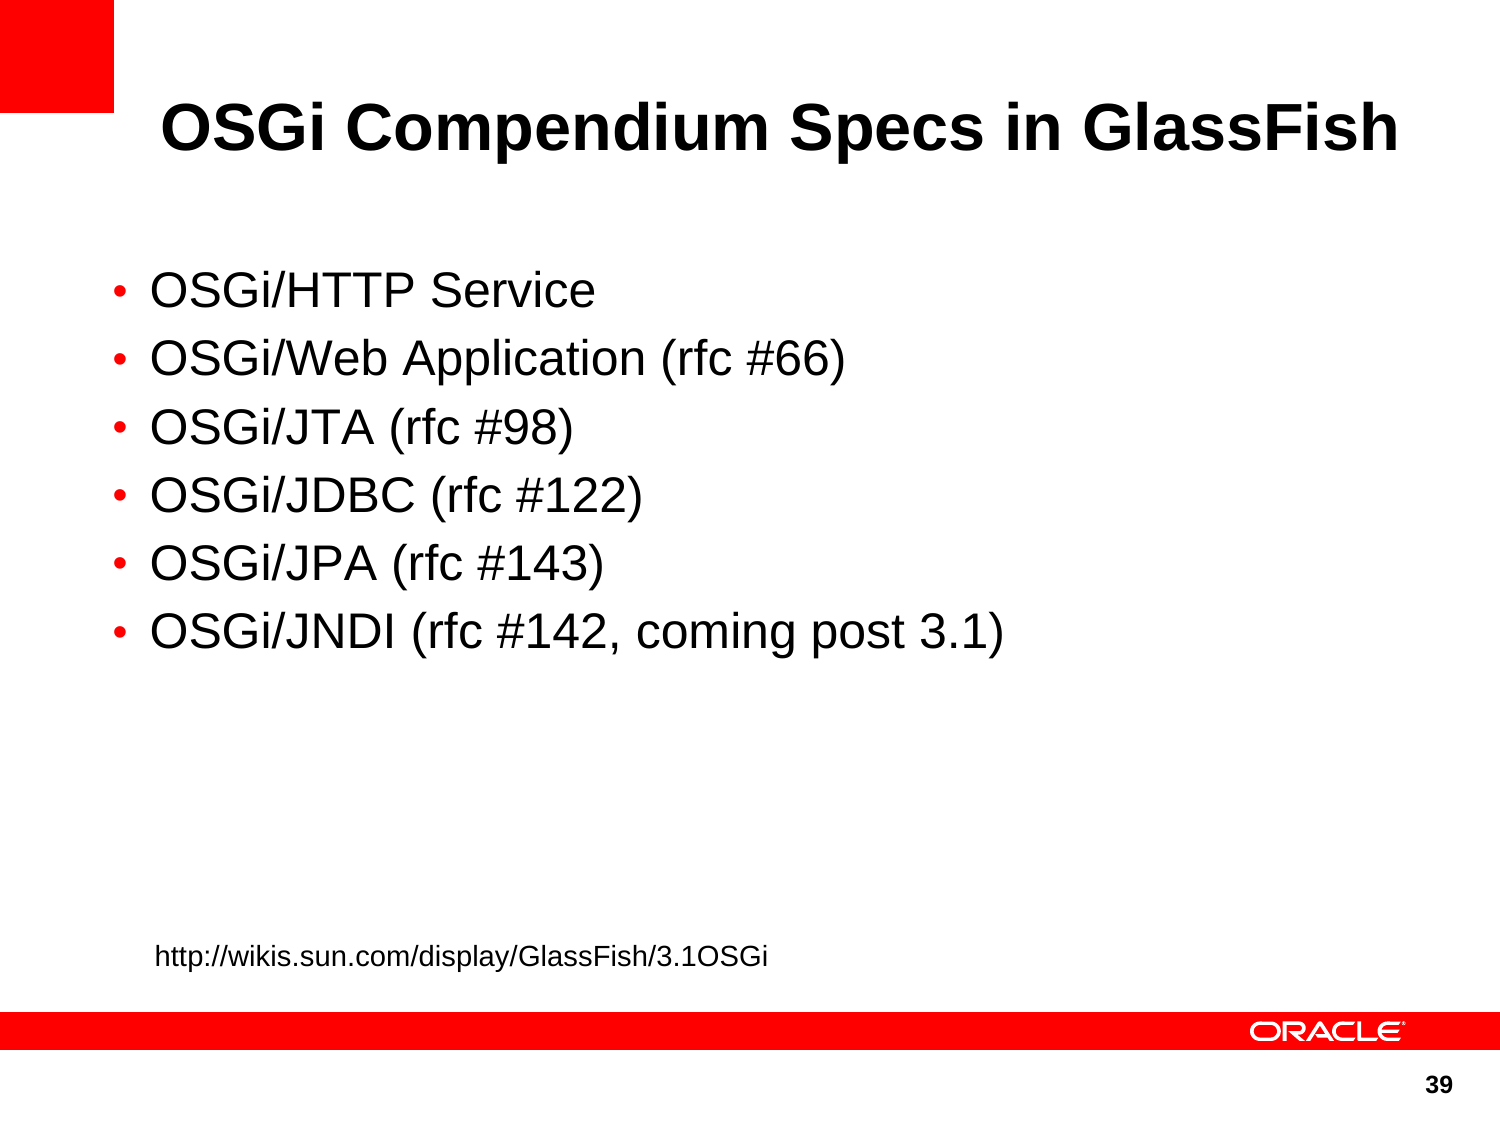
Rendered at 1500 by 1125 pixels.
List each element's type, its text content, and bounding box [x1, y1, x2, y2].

picture [0, 1012, 1500, 1050]
title OSGi Compendium Specs in GlassFish [145, 49, 1500, 205]
list OSGi/HTTP Service OSGi/Web Application (rfc #66) OSGi/JTA (rfc #98) OSGi/JDBC (rfc #122) OSGi/JPA (rfc #143) OSGi/JNDI (rfc #142, coming post 3.1) [112, 262, 1349, 1005]
picture [0, 0, 114, 113]
text_box http://wikis.sun.com/display/GlassFish/3.1OSGi [129, 937, 795, 977]
